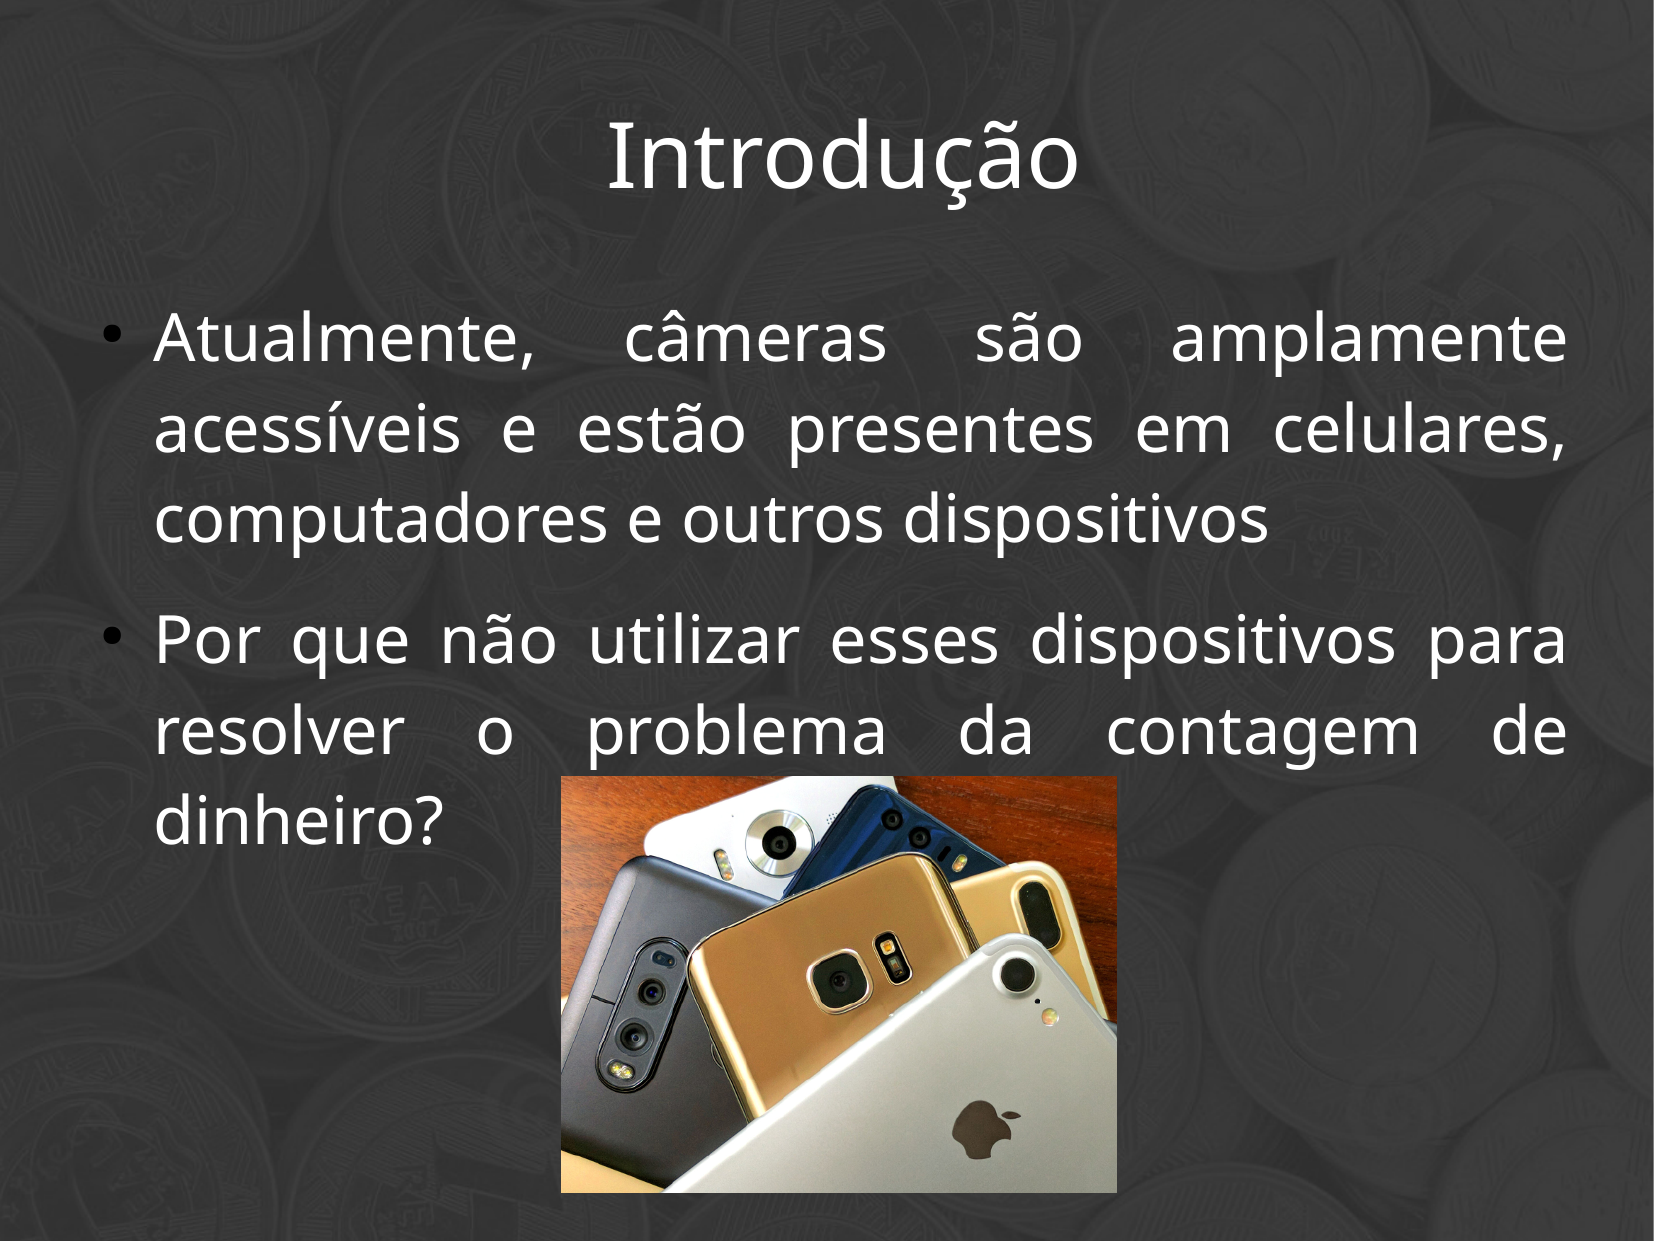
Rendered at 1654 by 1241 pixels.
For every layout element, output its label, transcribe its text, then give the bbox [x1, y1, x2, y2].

list Atualmente, câmeras são amplamente acessíveis e estão presentes em celulares, computadores e outros dispositivos Por que não utilizar esses dispositivos para resolver o problema da contagem de dinheiro? [82, 290, 1571, 1010]
title Introdução [82, 49, 1571, 257]
picture [0, 0, 1654, 1241]
